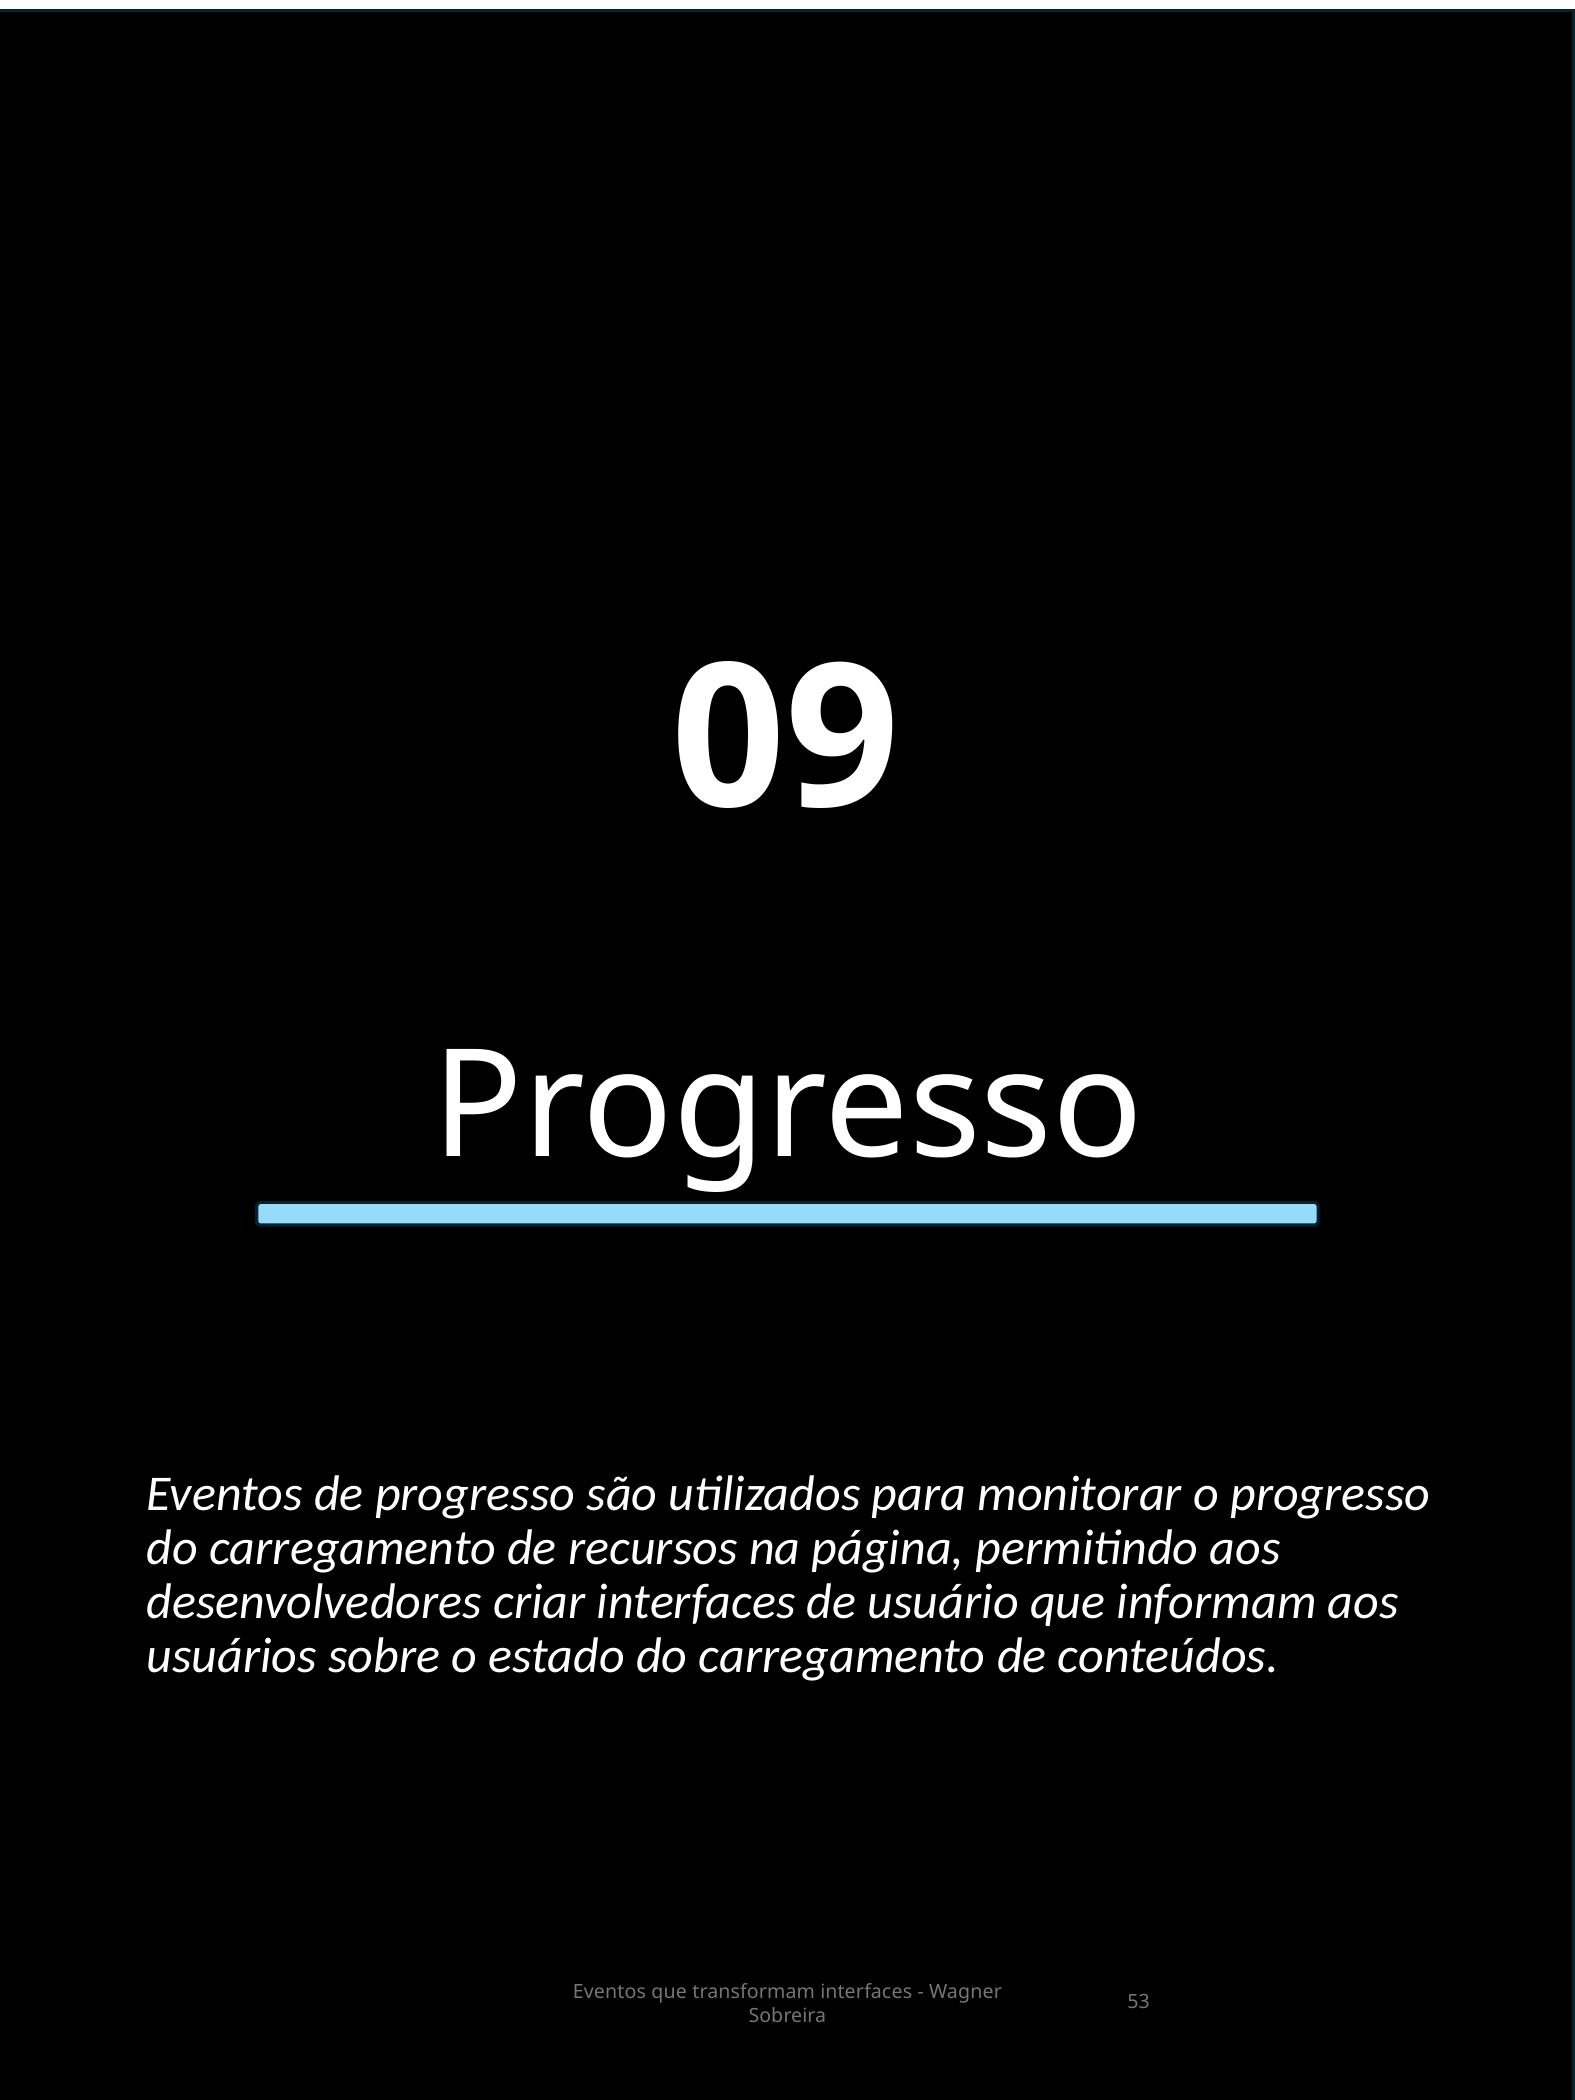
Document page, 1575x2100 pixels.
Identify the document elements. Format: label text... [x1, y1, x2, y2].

slide_number 53 [1112, 1946, 1467, 2059]
footer Eventos que transformam interfaces - Wagner Sobreira [521, 1946, 1054, 2059]
text_box Progresso [256, 999, 1320, 1203]
text_box 09 [398, 598, 1173, 857]
text_box Eventos de progresso são utilizados para monitorar o progresso do carregamento de recursos na página, permitindo aos desenvolvedores criar interfaces de usuário que informam aos usuários sobre o estado do carregamento de conteúdos. [131, 1459, 1496, 1884]
text_box [0, 10, 1574, 2100]
